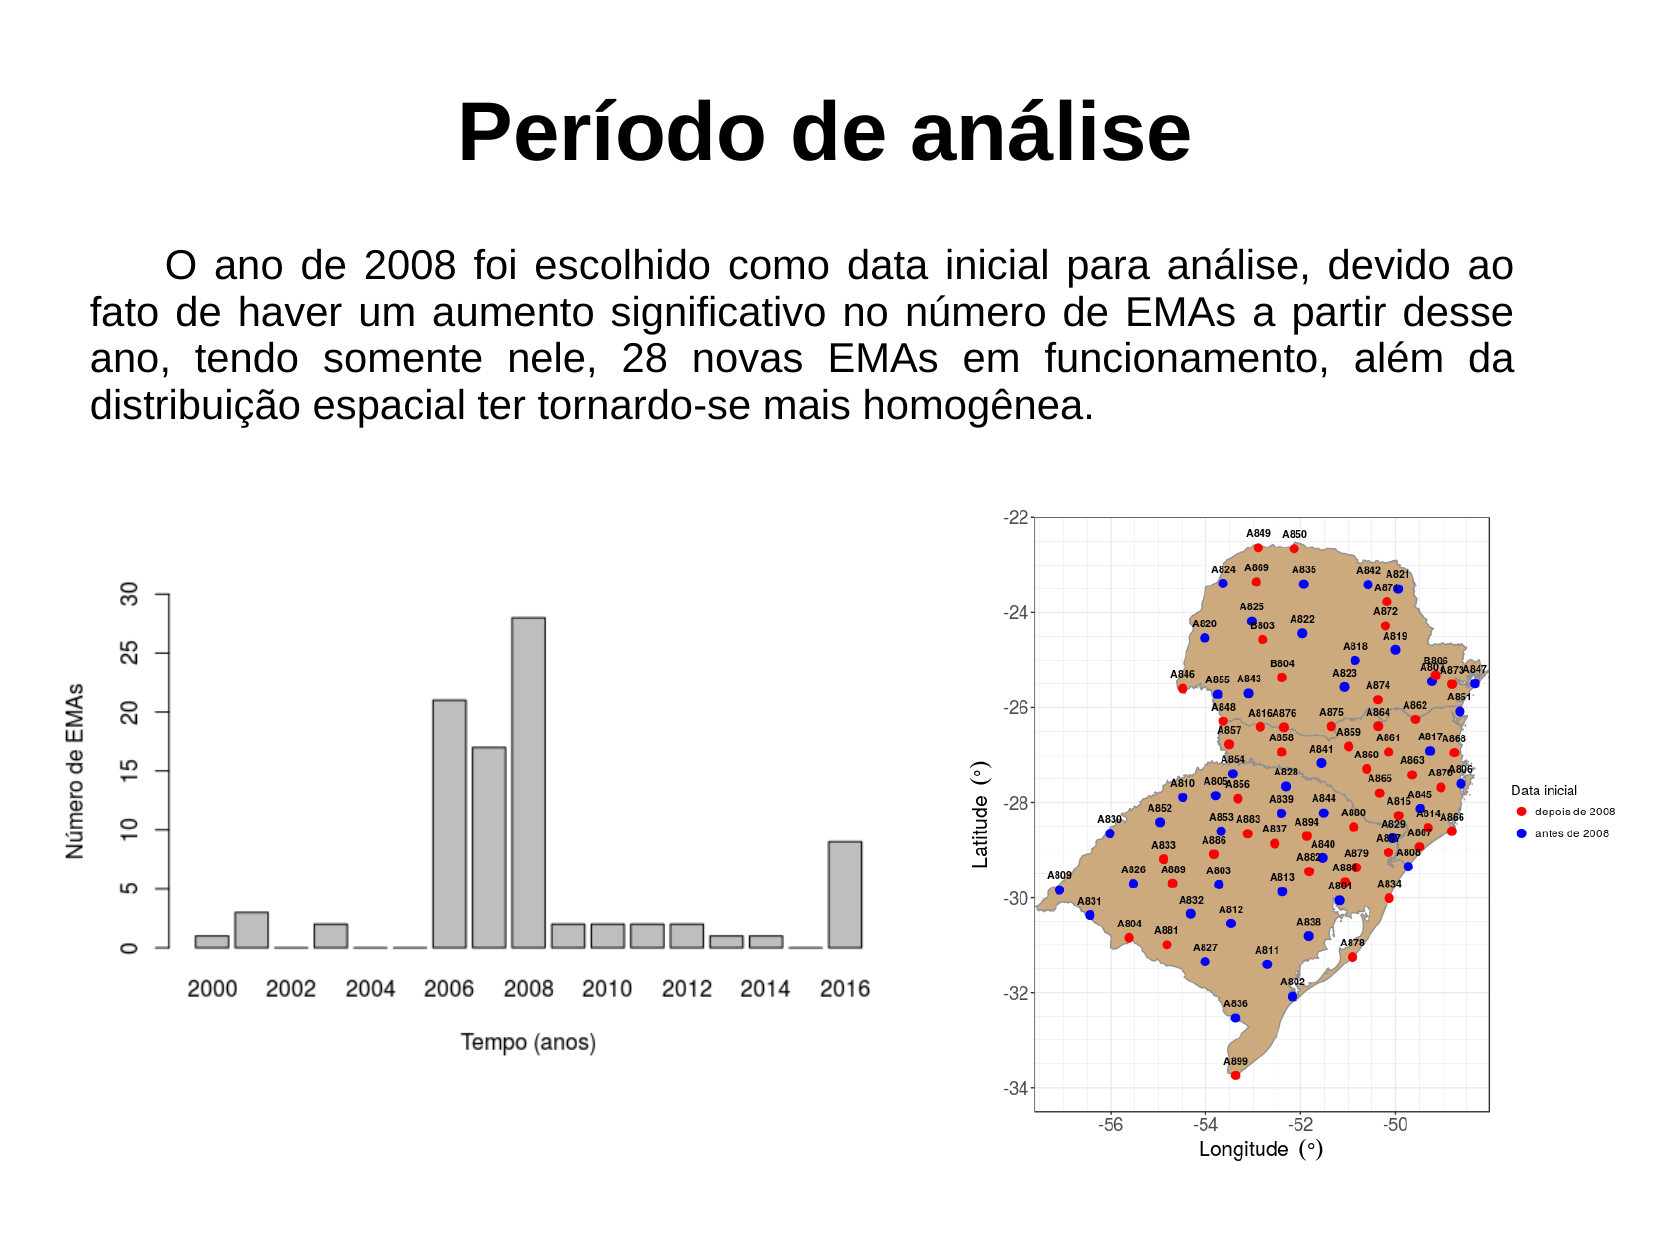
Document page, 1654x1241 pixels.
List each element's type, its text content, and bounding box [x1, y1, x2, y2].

text_box O ano de 2008 foi escolhido como data inicial para análise, devido ao fato de haver um aumento significativo no número de EMAs a partir desse ano, tendo somente nele, 28 novas EMAs em funcionamento, além da distribuição espacial ter tornardo-se mais homogênea. [74, 235, 1530, 406]
text_box Período de análise [82, 30, 1569, 236]
picture [59, 510, 1628, 1171]
